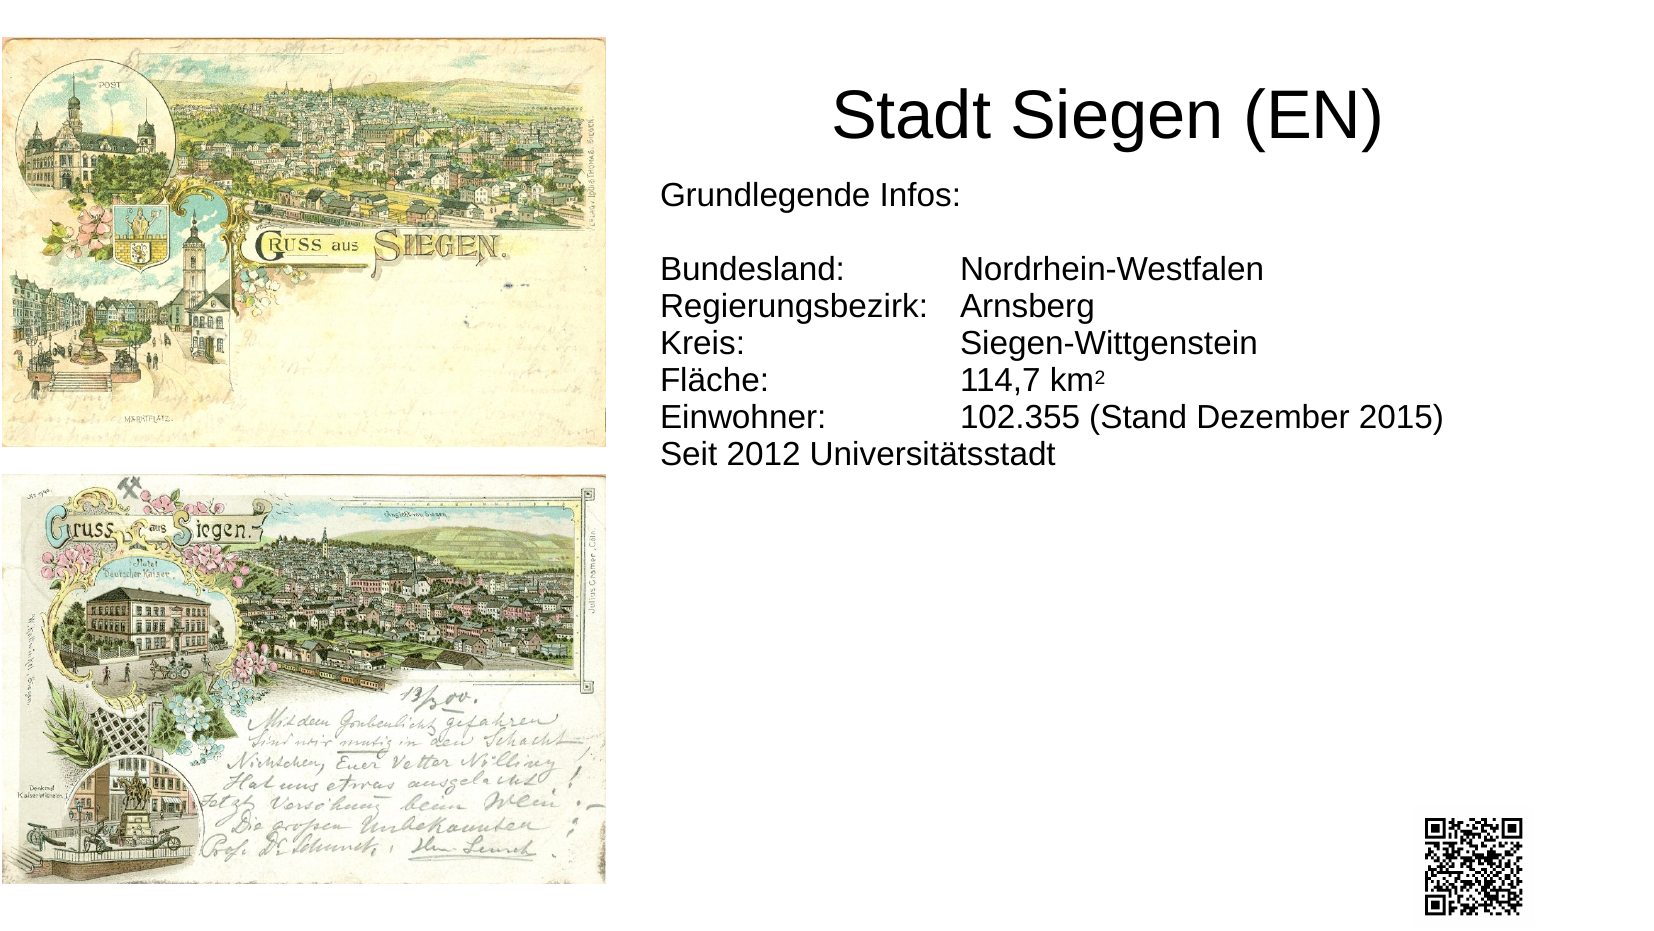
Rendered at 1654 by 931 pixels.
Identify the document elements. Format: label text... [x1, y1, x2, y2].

picture [1413, 806, 1534, 927]
title Stadt Siegen (EN) [645, 37, 1571, 193]
picture [2, 37, 606, 447]
picture [2, 474, 606, 884]
subtitle Grundlegende Infos: Bundesland: Nordrhein-Westfalen Regierungsbezirk: Arnsberg Kreis: Siegen-Wittgenstein Fläche: 114,7 km2 Einwohner: 102.355 (Stand Dezember 2015) Seit 2012 Universitätsstadt [660, 176, 1571, 796]
